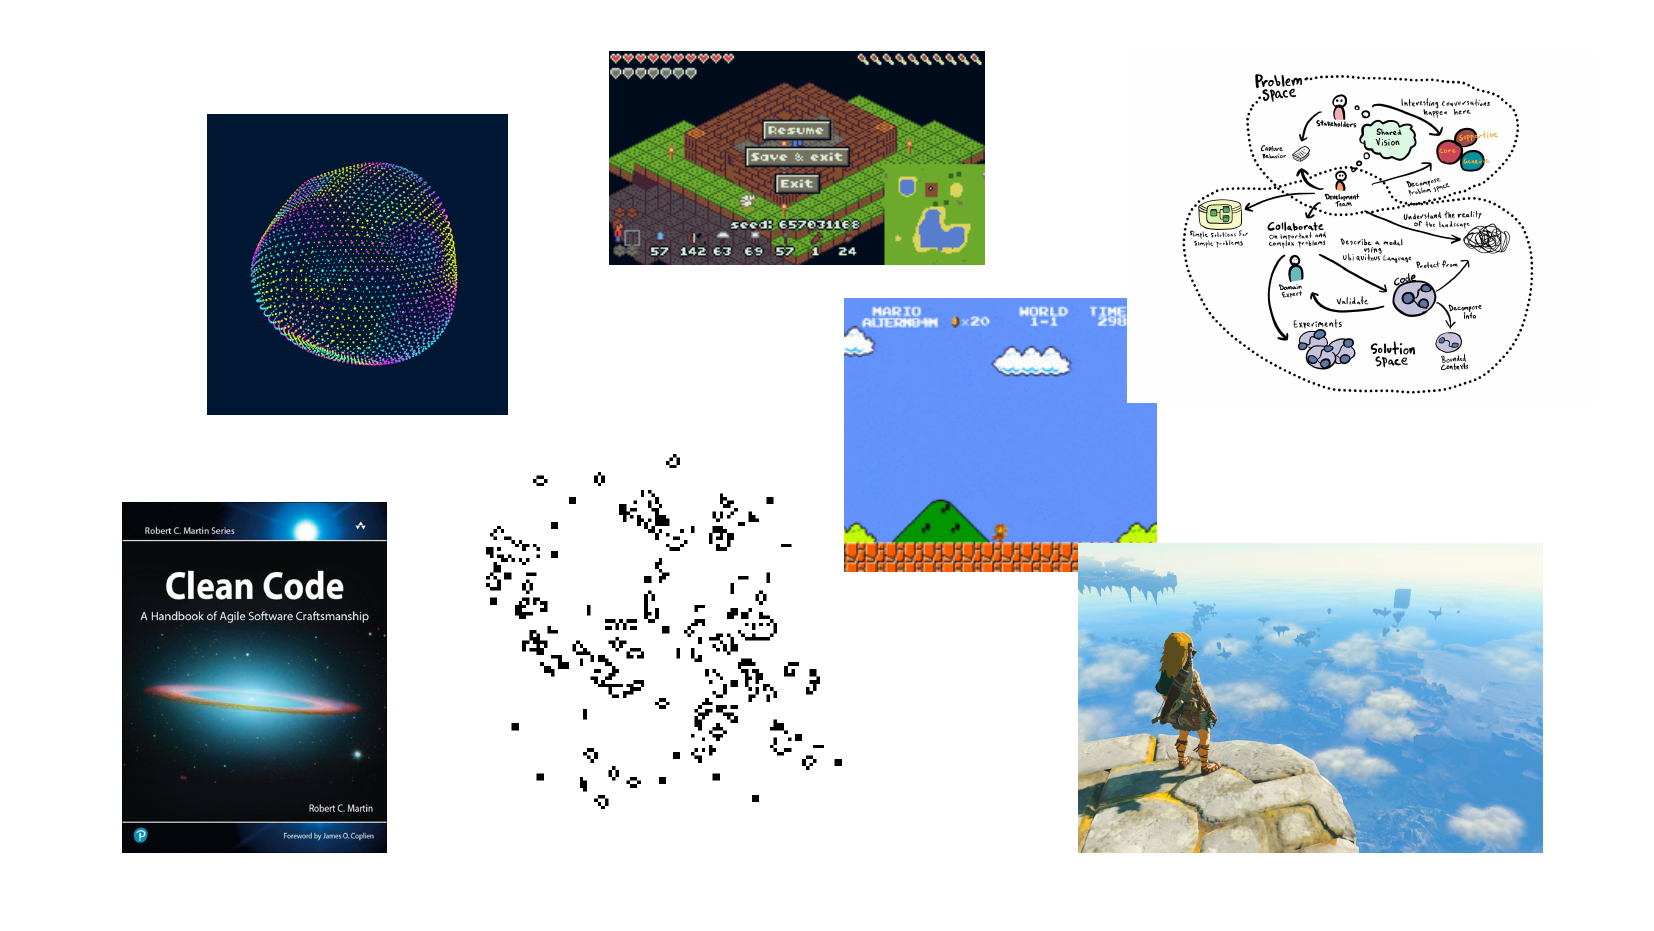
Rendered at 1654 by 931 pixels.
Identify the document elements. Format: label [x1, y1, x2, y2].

picture [609, 51, 985, 265]
picture [122, 502, 387, 853]
picture [486, 52, 1596, 853]
picture [207, 114, 508, 415]
